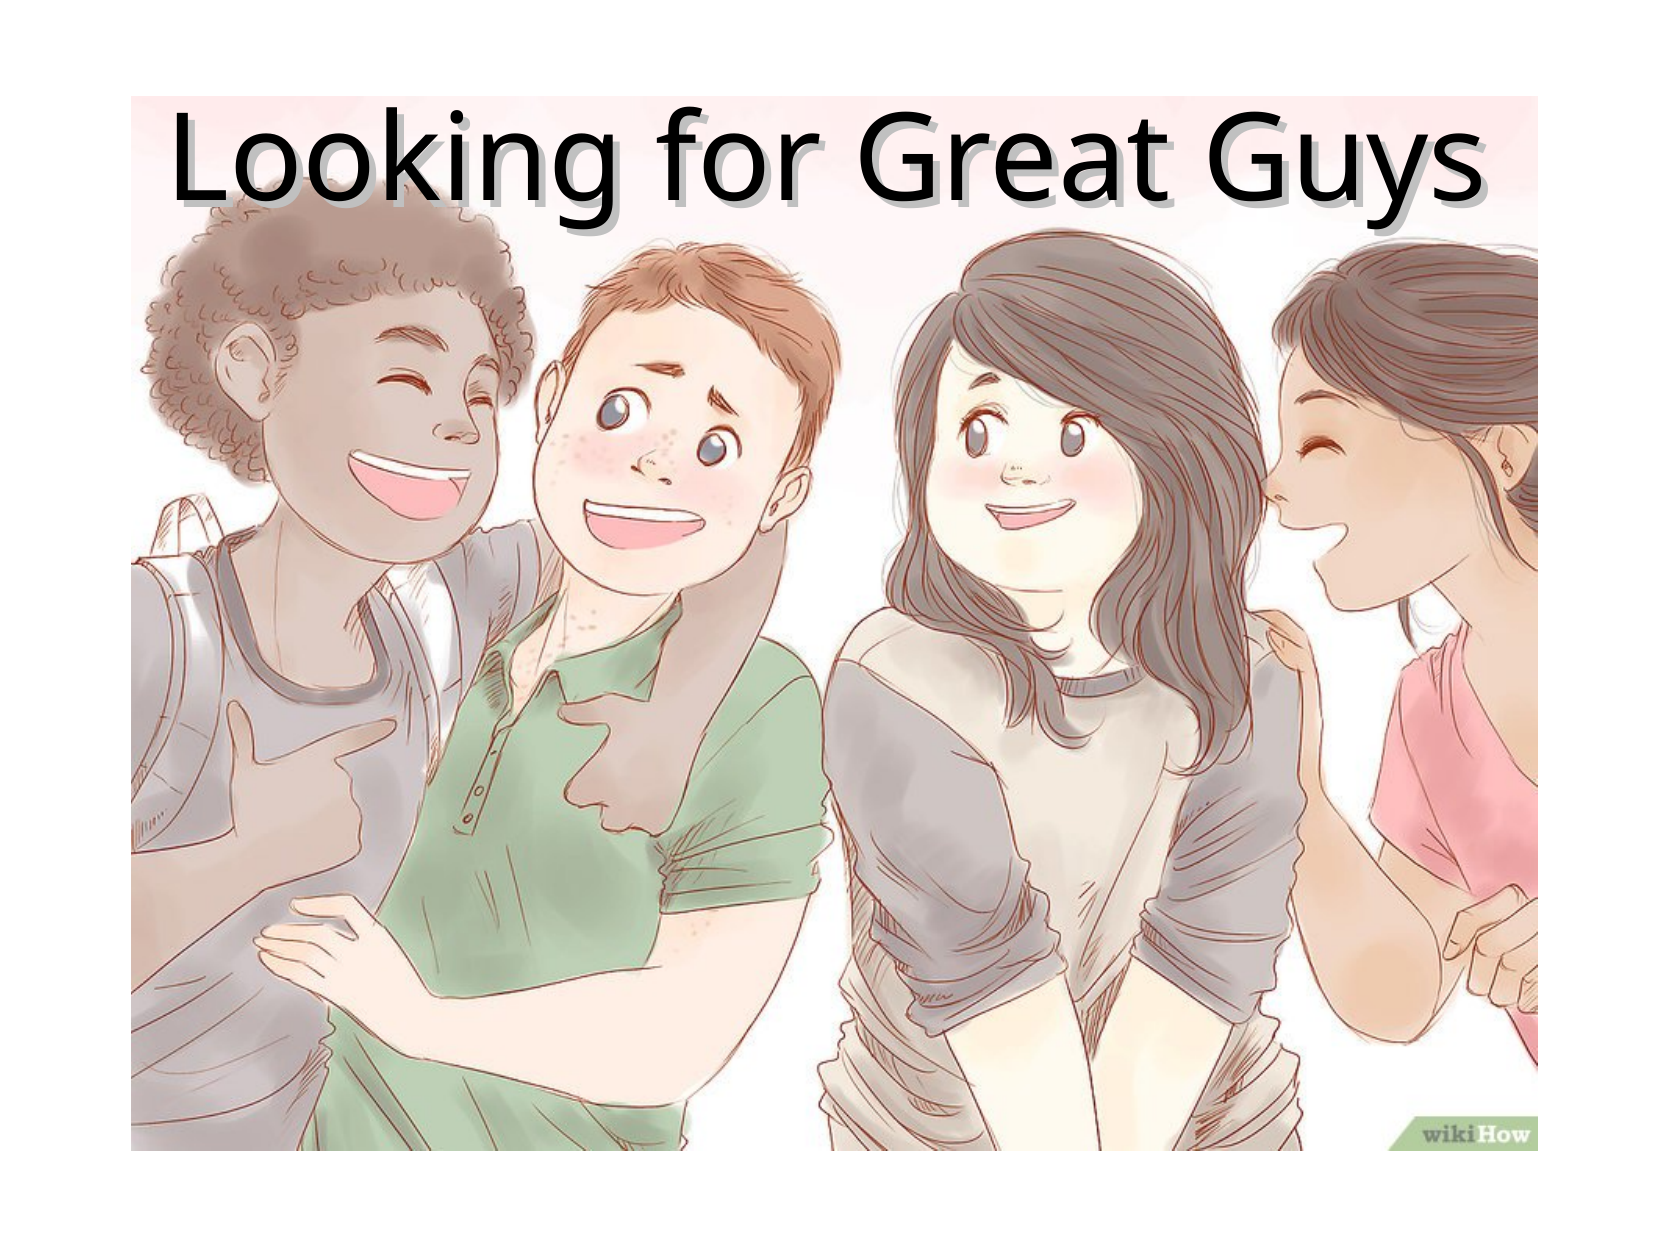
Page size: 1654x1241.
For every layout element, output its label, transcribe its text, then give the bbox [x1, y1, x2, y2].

picture [131, 257, 1538, 1151]
title Looking for Great Guys [82, 49, 1571, 257]
